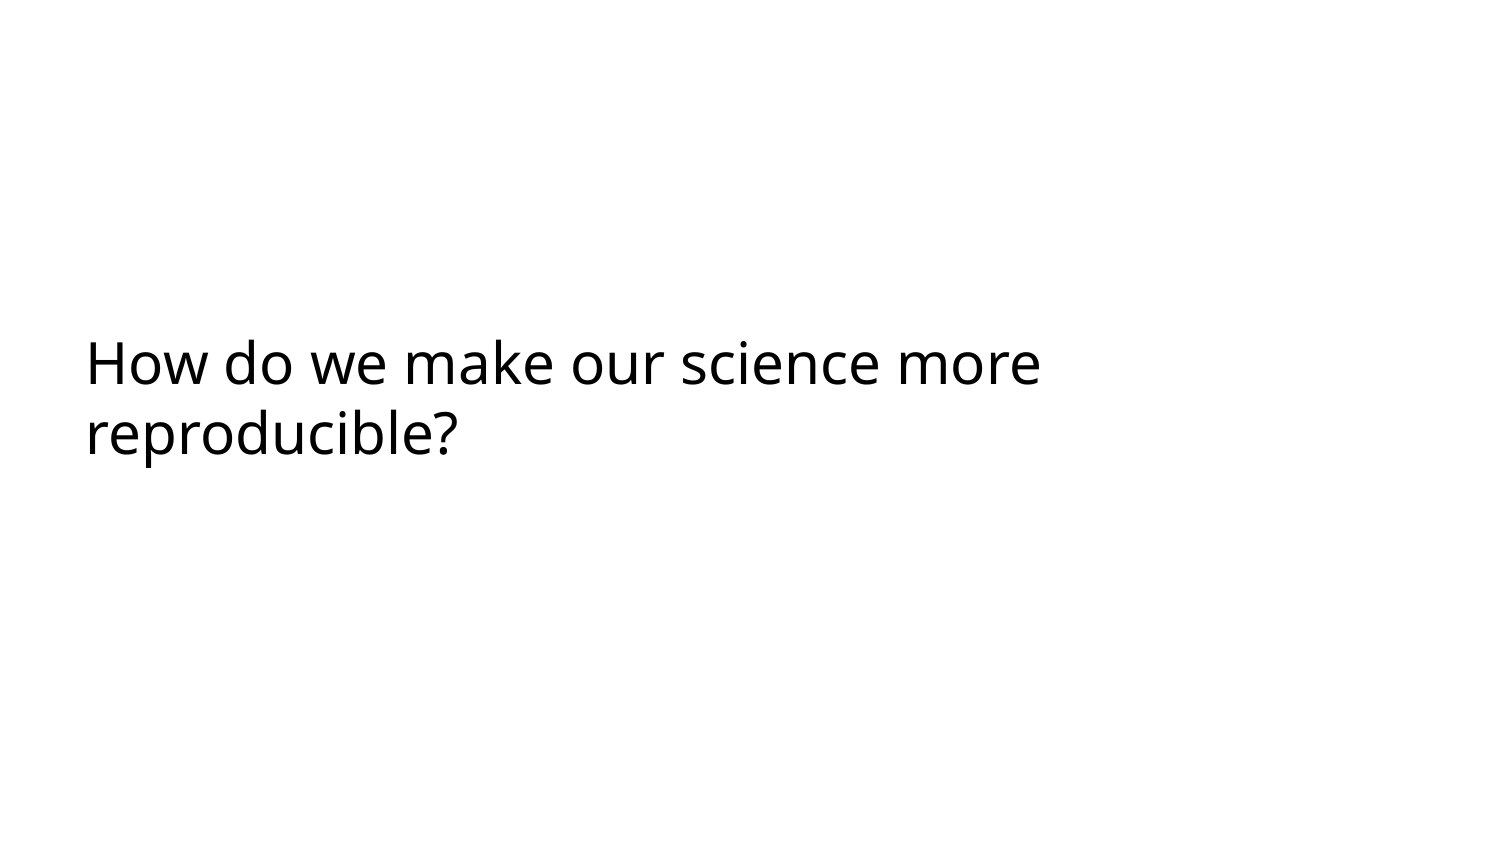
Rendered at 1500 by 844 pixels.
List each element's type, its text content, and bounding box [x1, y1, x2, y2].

text_box How do we make our science more reproducible? [70, 241, 1429, 603]
